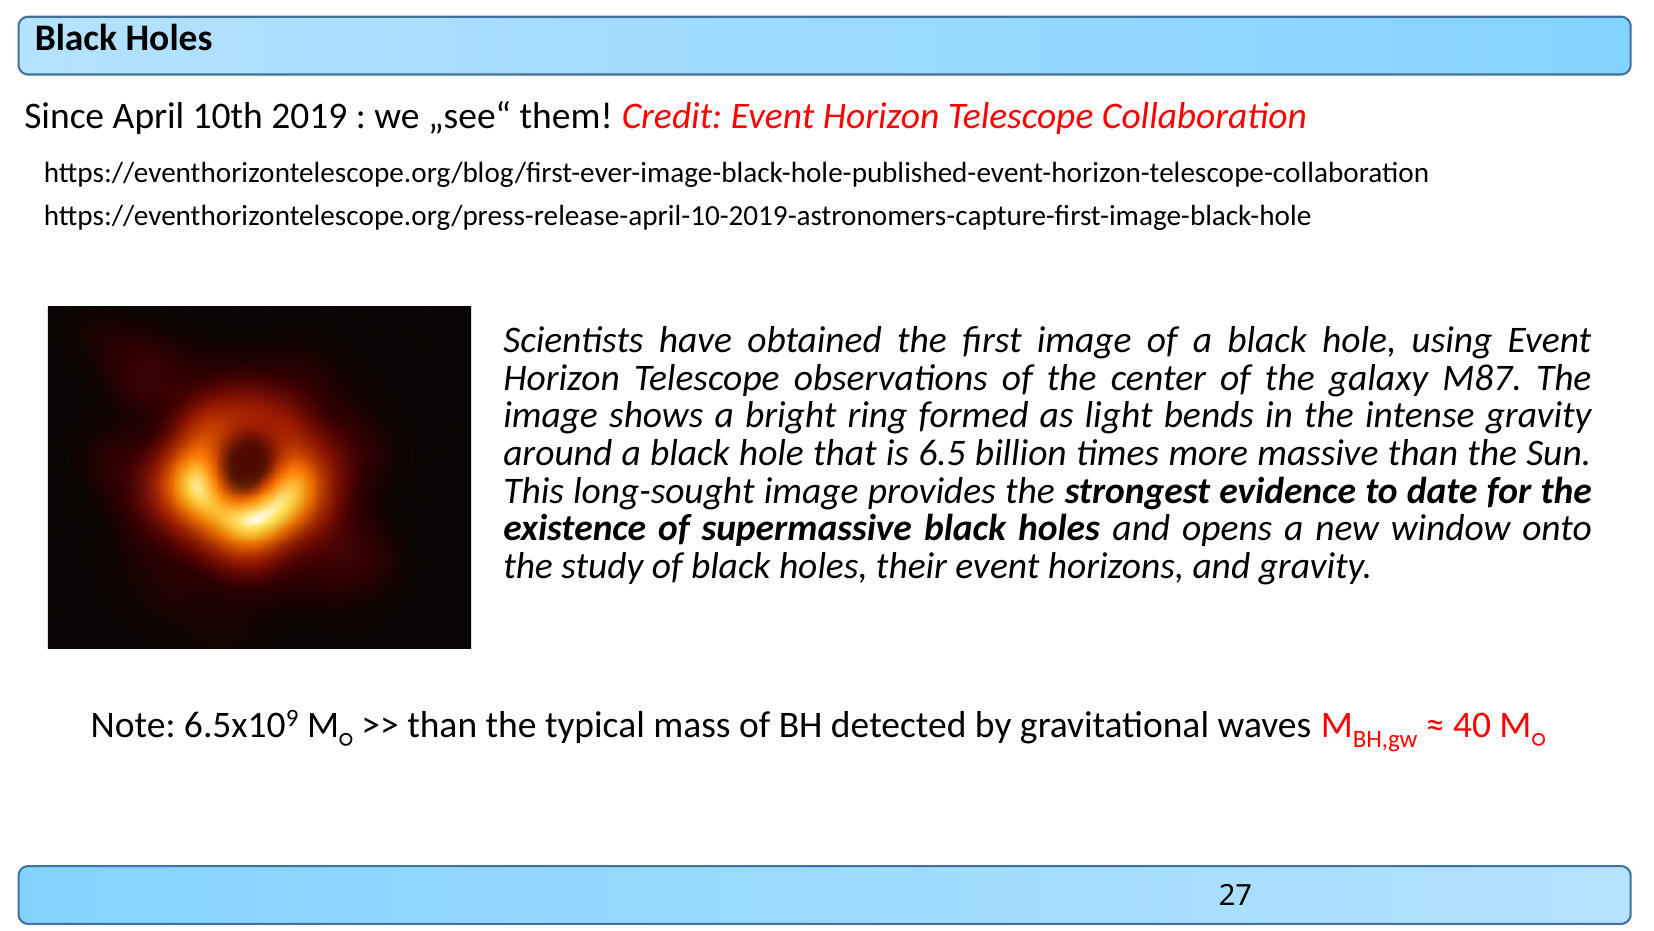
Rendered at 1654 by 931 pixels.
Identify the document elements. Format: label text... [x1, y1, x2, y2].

text_box Black Holes [19, 15, 1585, 76]
text_box Scientists have obtained the first image of a black hole, using Event Horizon Telescope observations of the center of the galaxy M87. The image shows a bright ring formed as light bends in the intense gravity around a black hole that is 6.5 billion times more massive than the Sun. This long-sought image provides the strongest evidence to date for the existence of supermassive black holes and opens a new window onto the study of black holes, their event horizons, and gravity. [488, 316, 1631, 737]
picture [47, 306, 472, 649]
text_box Note: 6.5x109 M○ >> than the typical mass of BH detected by gravitational waves MBH,gw ≈ 40 M○ [75, 699, 1604, 819]
text_box https://eventhorizontelescope.org/press-release-april-10-2019-astronomers-capture-first-image-black-hole [29, 196, 1654, 240]
text_box Since April 10th 2019 : we „see“ them! Credit: Event Horizon Telescope Collaboration [9, 92, 1585, 243]
text_box https://eventhorizontelescope.org/blog/first-ever-image-black-hole-published-event-horizon-telescope-collaboration [29, 153, 1630, 196]
text_box [1218, 873, 1604, 931]
